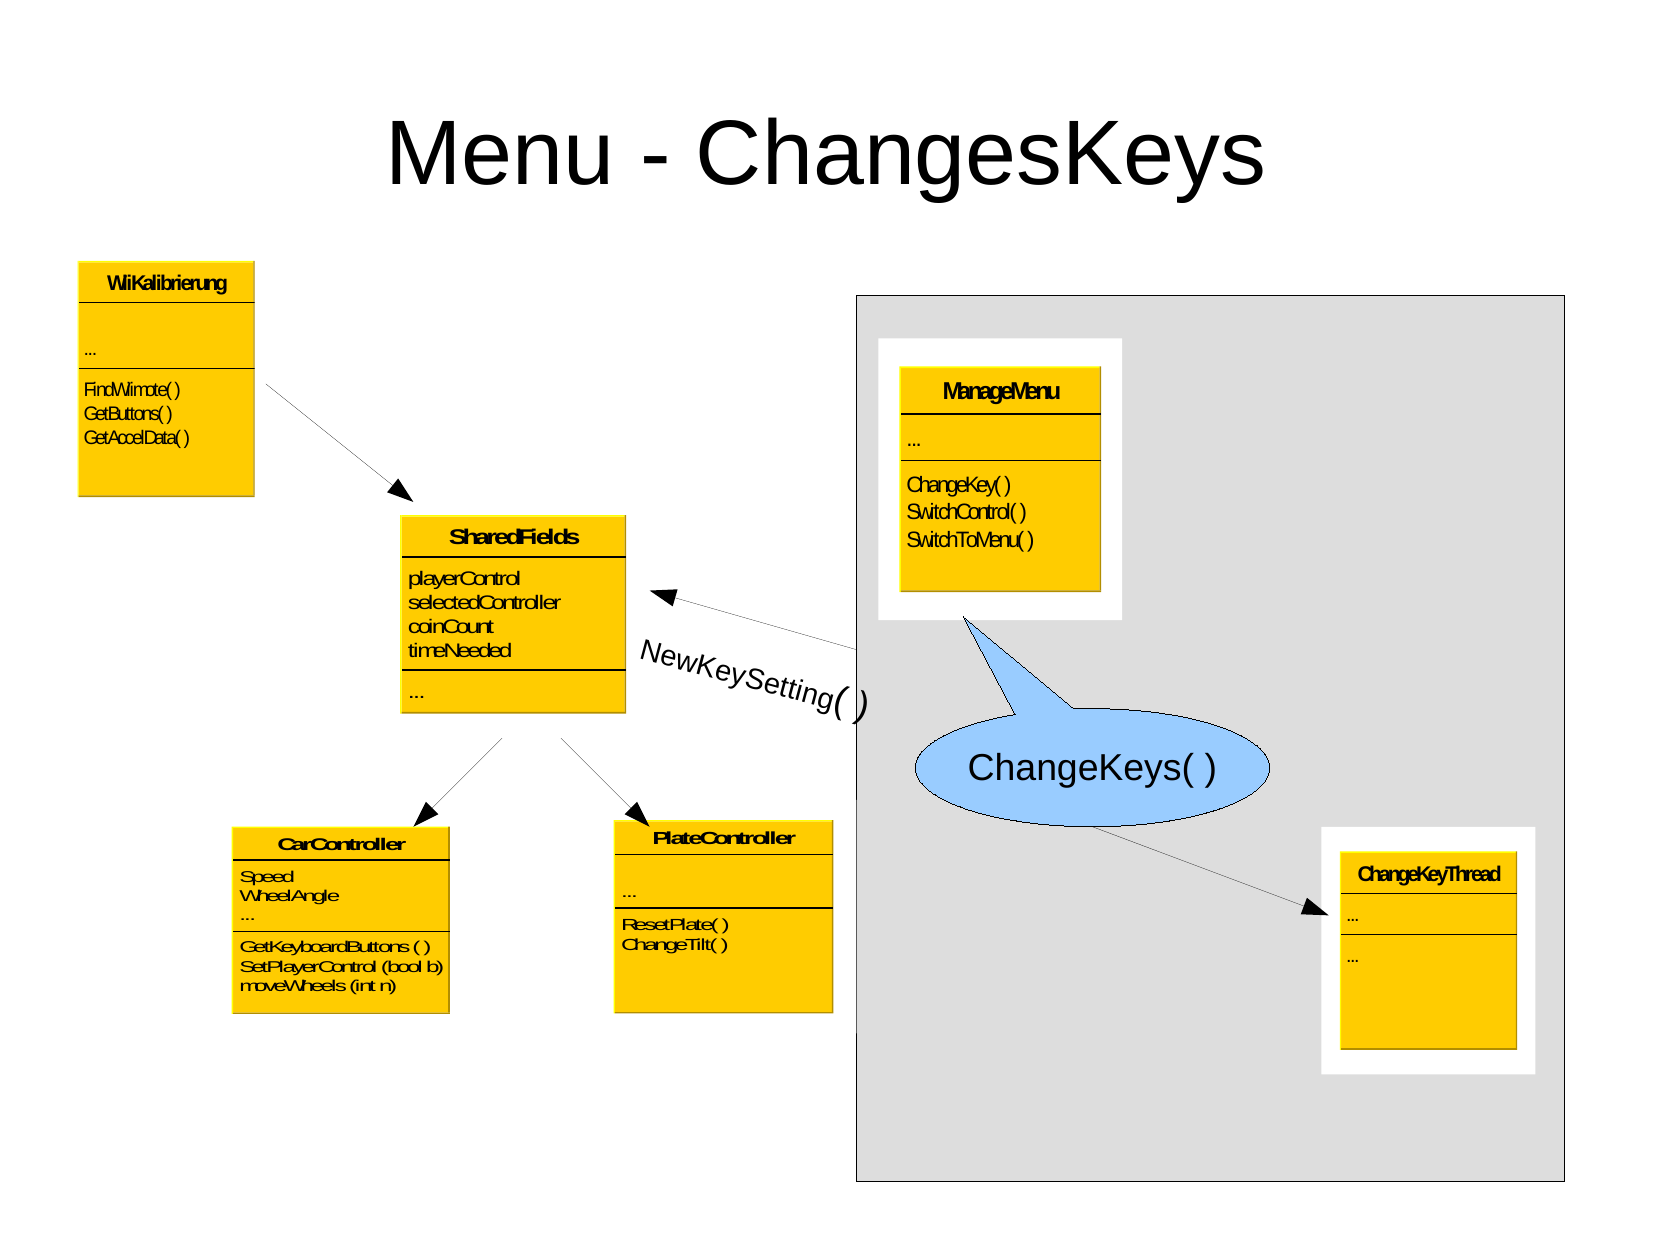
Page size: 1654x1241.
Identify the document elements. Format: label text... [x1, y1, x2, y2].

title Menu - ChangesKeys [82, 49, 1571, 257]
text_box NewKeySetting( ) [620, 614, 891, 739]
text_box [856, 295, 1565, 1182]
text_box ChangeKeys( ) [915, 616, 1270, 827]
picture [878, 338, 1123, 621]
picture [376, 490, 650, 739]
picture [1321, 826, 1536, 1075]
picture [590, 799, 857, 1034]
picture [208, 807, 473, 1034]
picture [59, 236, 274, 522]
